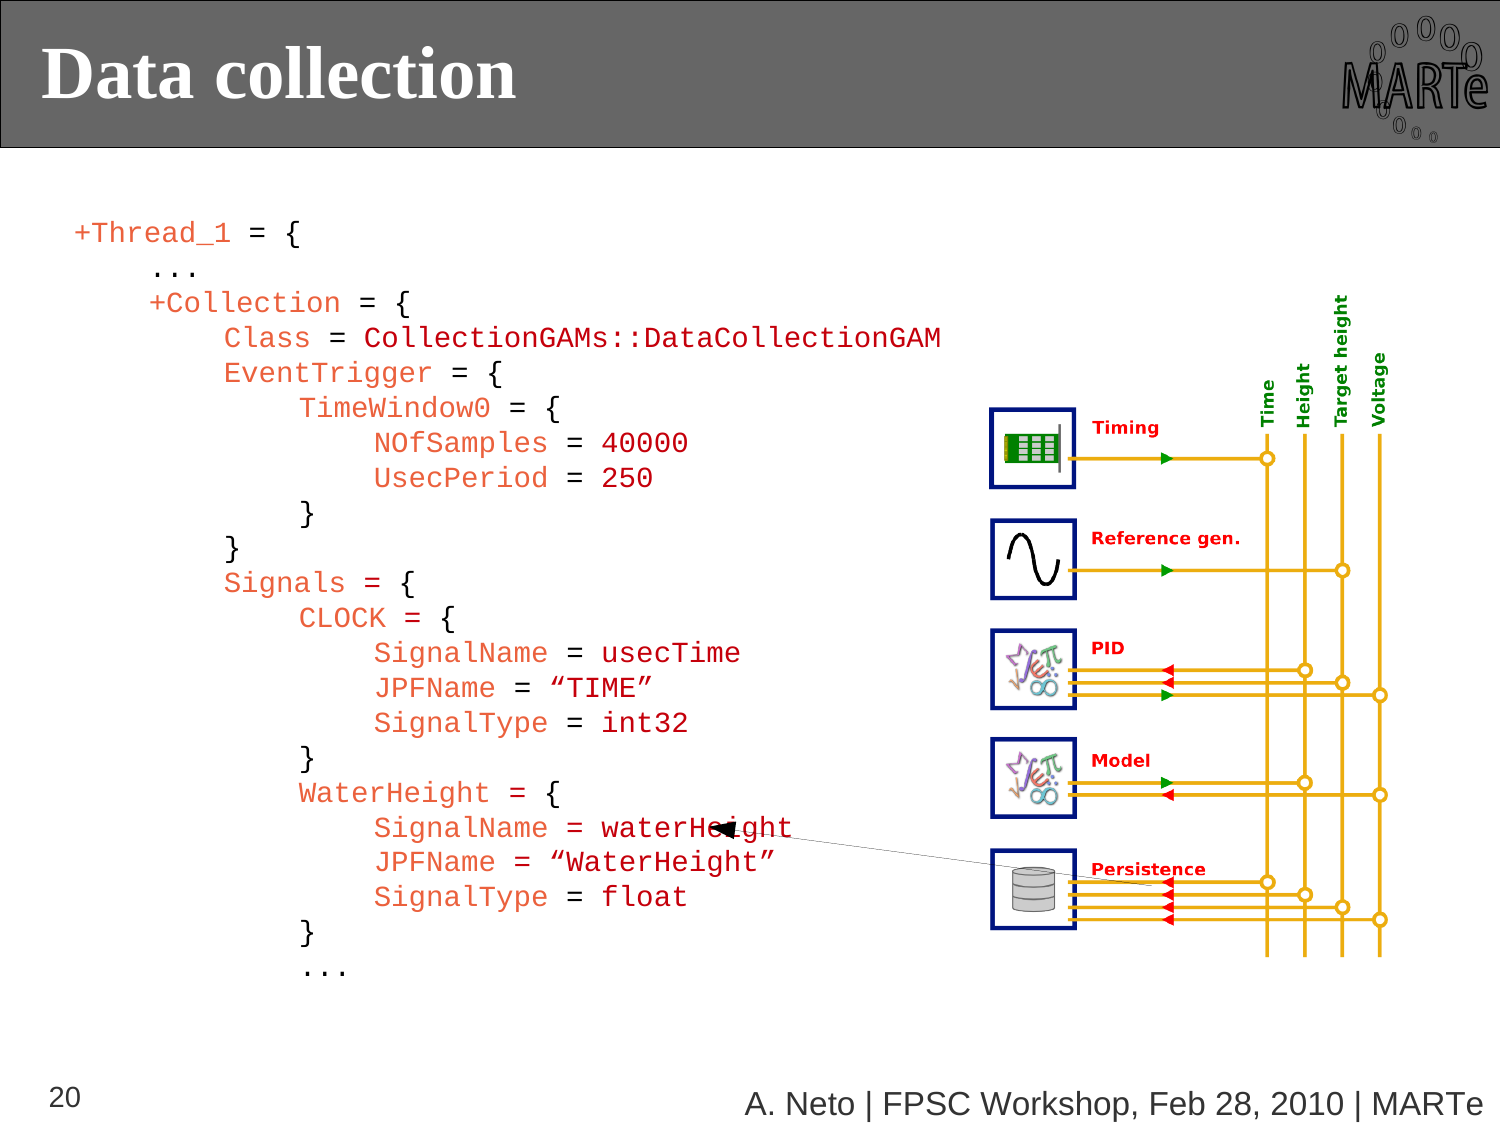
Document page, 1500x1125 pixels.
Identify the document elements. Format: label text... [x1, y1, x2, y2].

picture [989, 295, 1388, 959]
text_box +Thread_1 = { ... +Collection = { Class = CollectionGAMs::DataCollectionGAM EventTrigger = { TimeWindow0 = { NOfSamples = 40000 UsecPeriod = 250 } } Signals = { CLOCK = { SignalName = usecTime JPFName = “TIME” SignalType = int32 } WaterHeight = { SignalName = waterHeight JPFName = “WaterHeight” SignalType = float } ... [59, 206, 1418, 1060]
picture [1340, 0, 1489, 148]
title Data collection [41, 0, 1128, 148]
